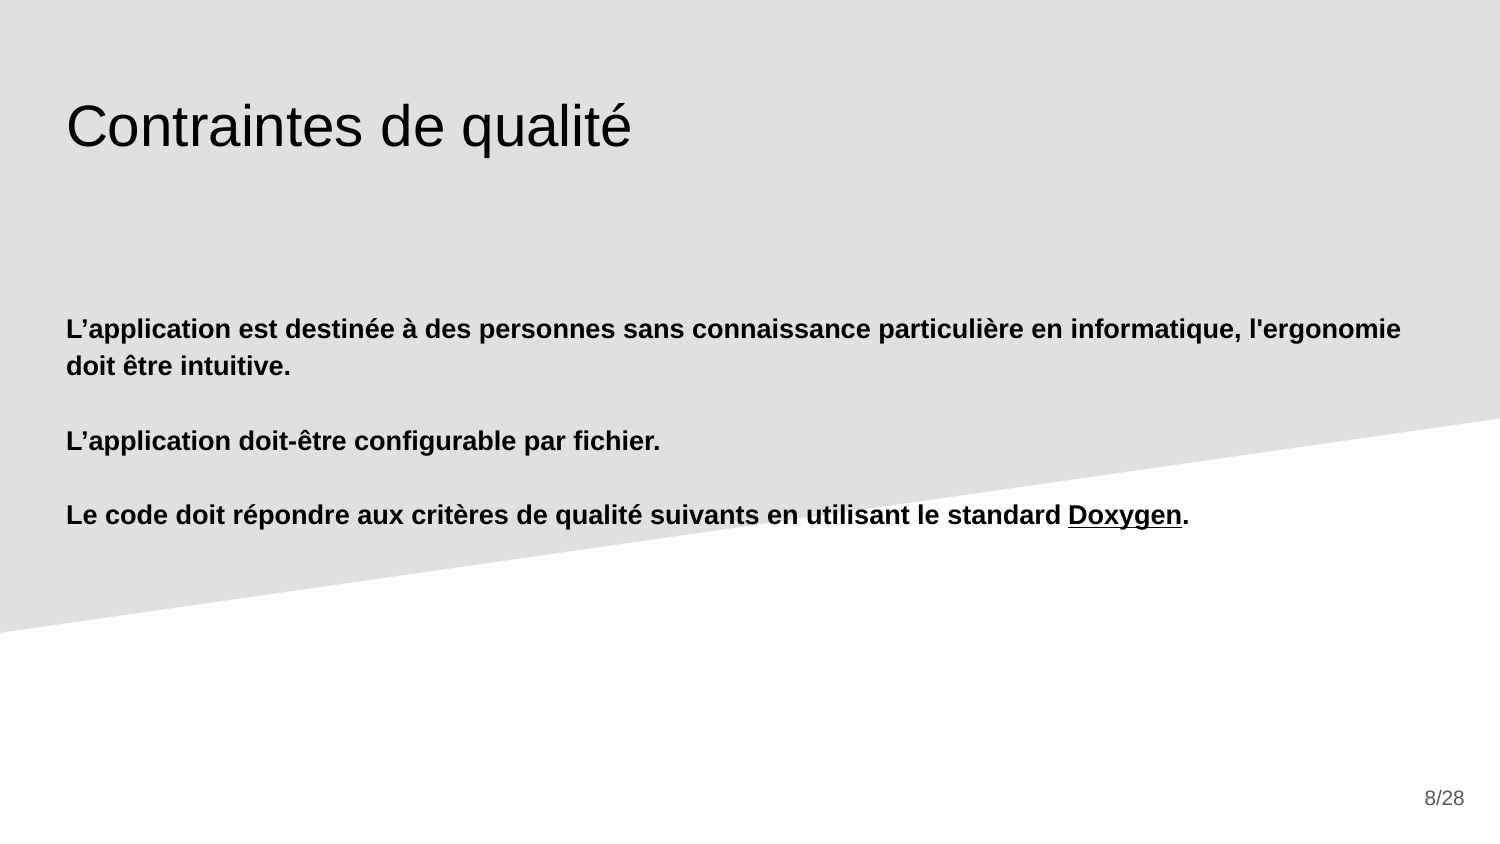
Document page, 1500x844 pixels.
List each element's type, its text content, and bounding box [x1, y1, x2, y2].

list L’application est destinée à des personnes sans connaissance particulière en informatique, l'ergonomie doit être intuitive. L’application doit-être configurable par fichier. Le code doit répondre aux critères de qualité suivants en utilisant le standard Doxygen. [51, 189, 1449, 750]
title Contraintes de qualité [51, 72, 1449, 167]
slide_number <numéro>/28 [1389, 764, 1480, 830]
